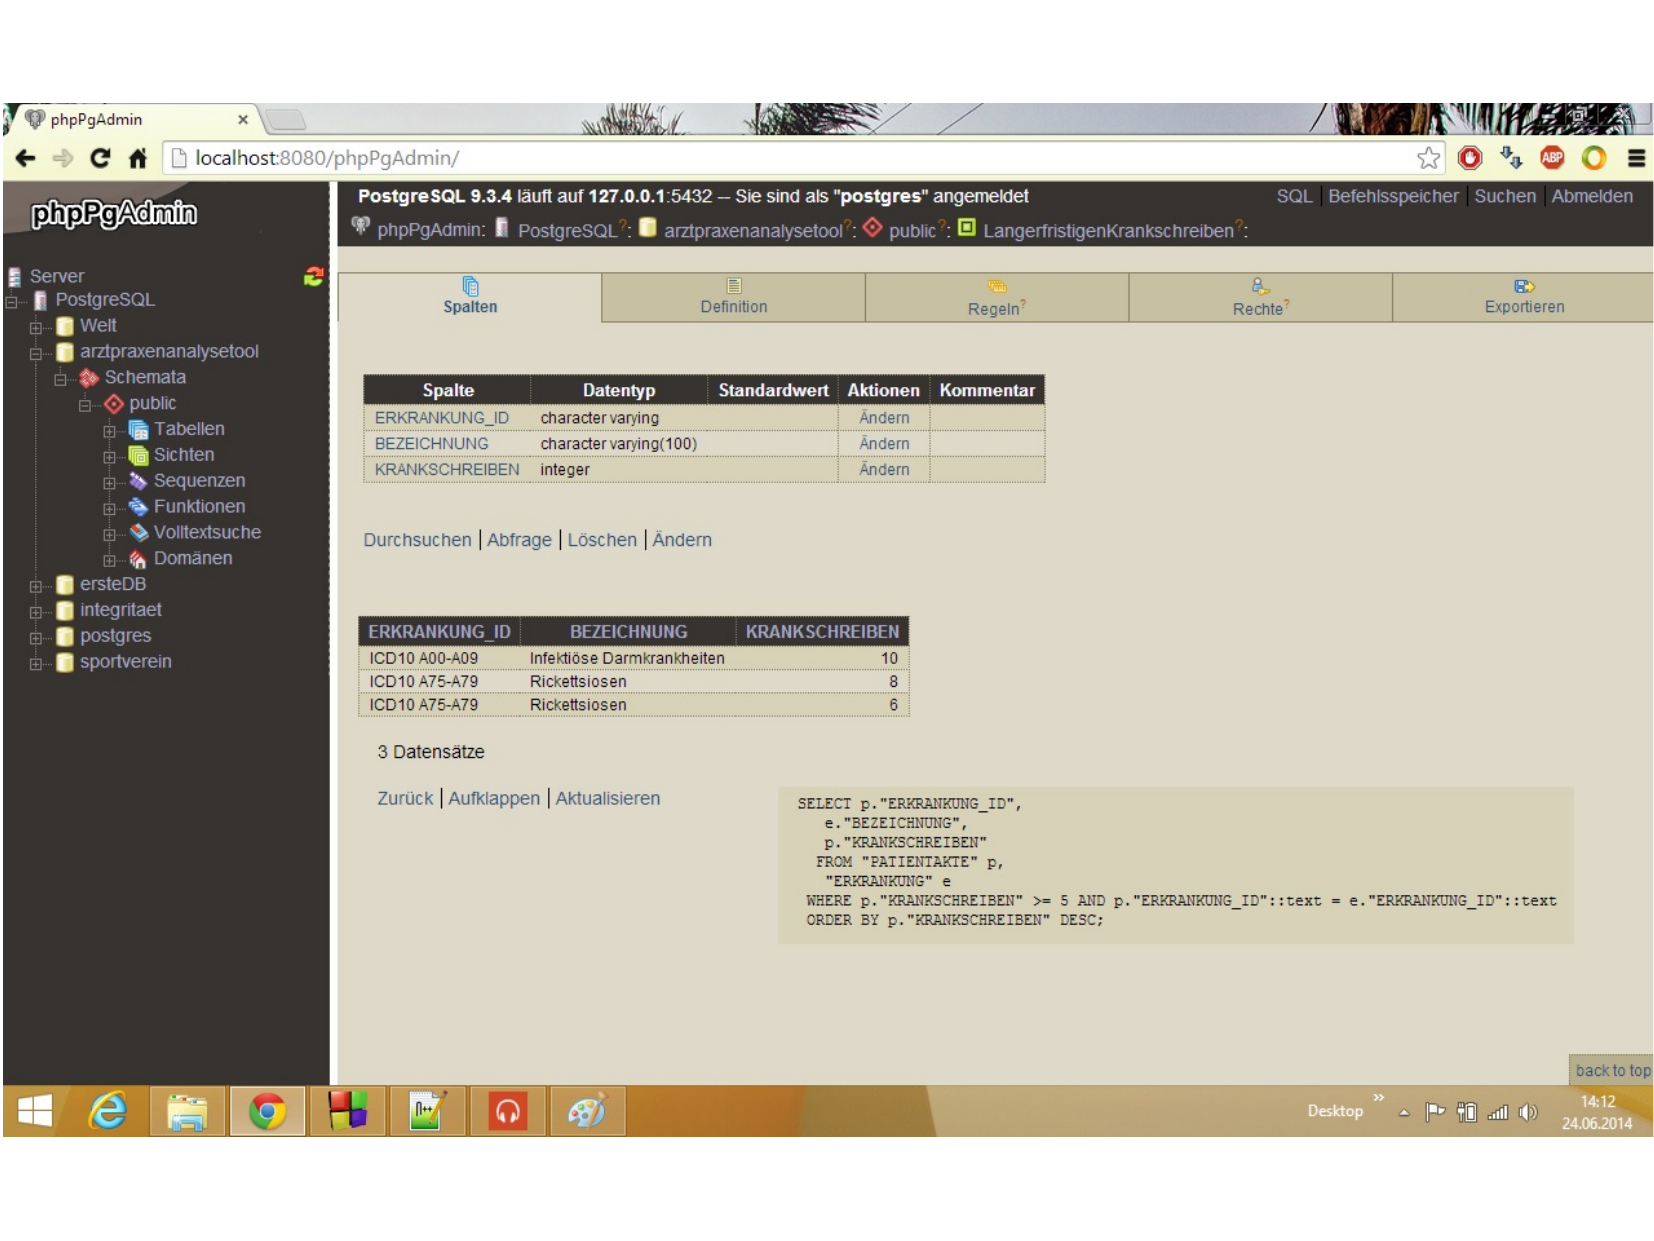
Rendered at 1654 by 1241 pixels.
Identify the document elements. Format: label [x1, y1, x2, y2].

picture [3, 103, 1654, 1137]
